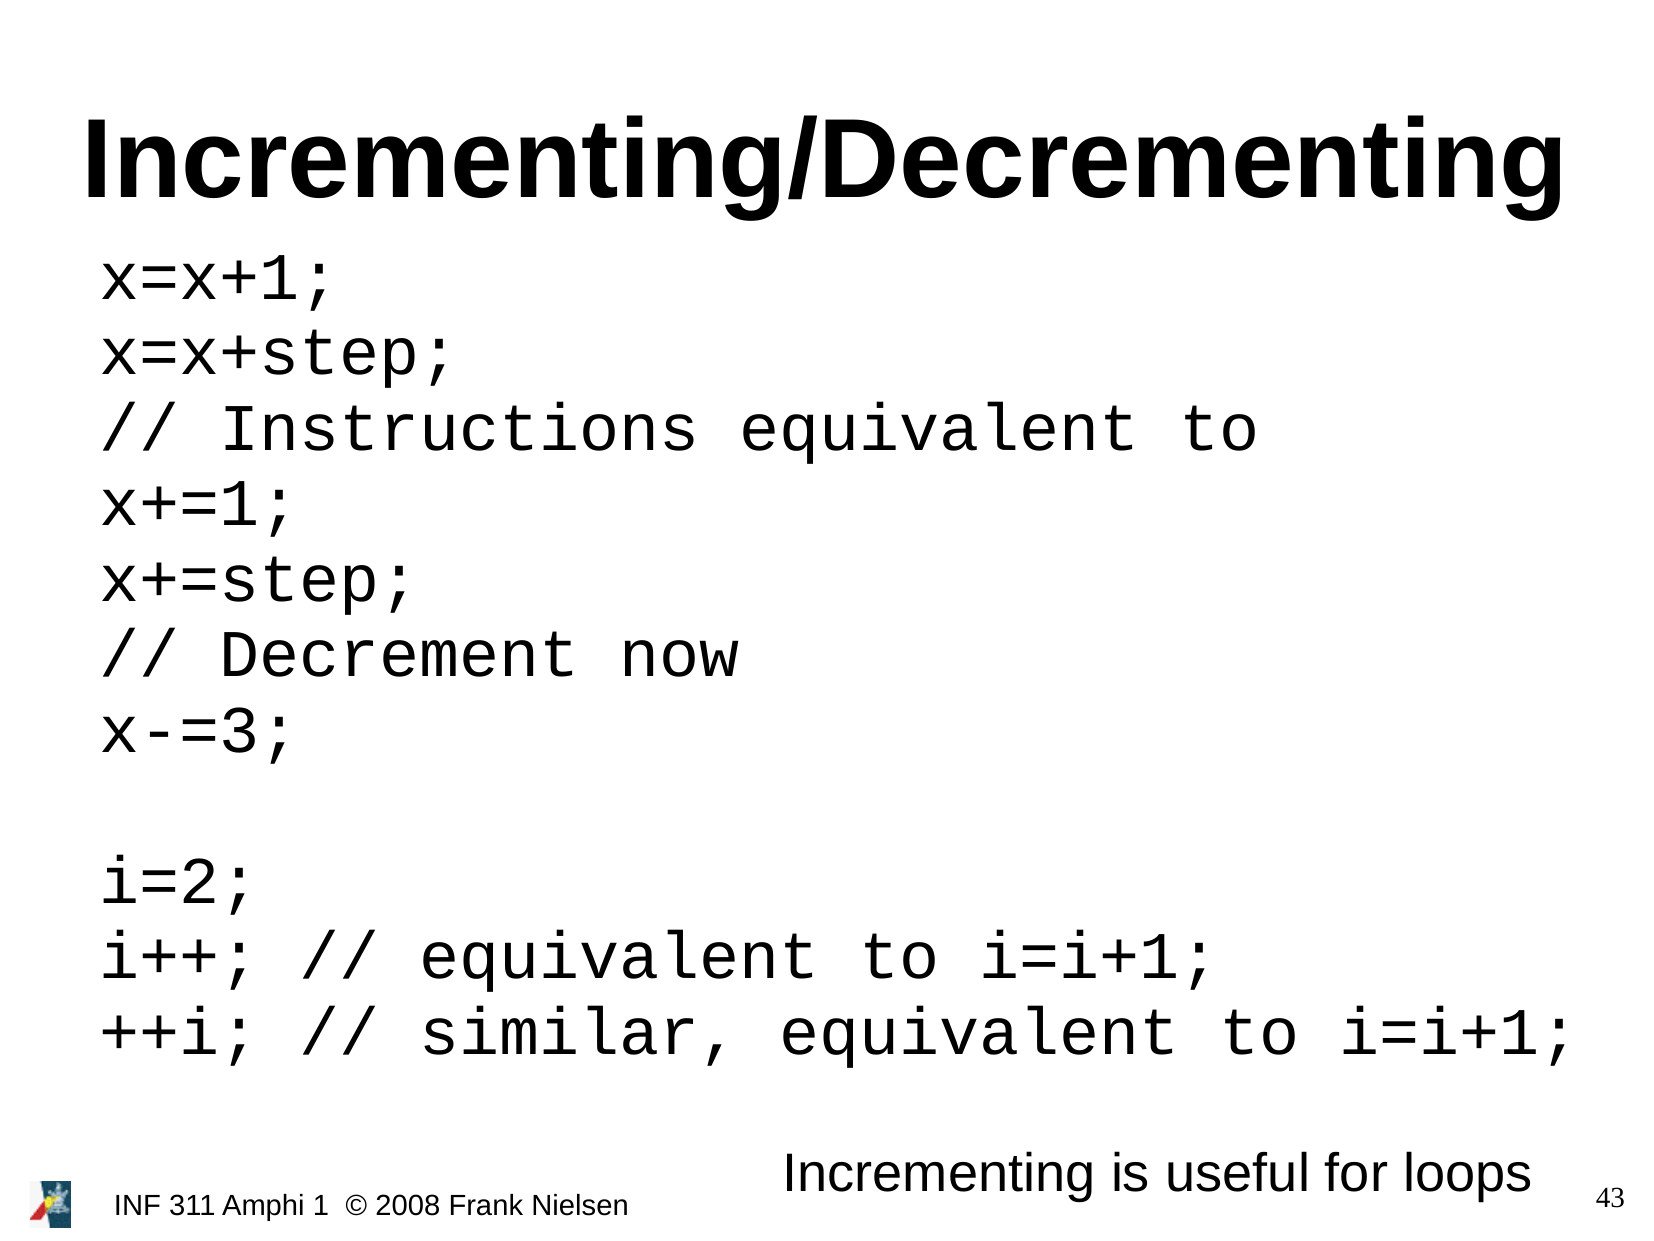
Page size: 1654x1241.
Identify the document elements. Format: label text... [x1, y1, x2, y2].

text_box Incrementing is useful for loops [767, 1135, 1549, 1211]
picture [29, 1181, 71, 1228]
text_box x=x+1; x=x+step; // Instructions equivalent to x+=1; x+=step; // Decrement now x-=3; i=2; i++; // equivalent to i=i+1; ++i; // similar, equivalent to i=i+1; [84, 236, 1595, 1074]
text_box Incrementing/Decrementing [67, 88, 1595, 257]
